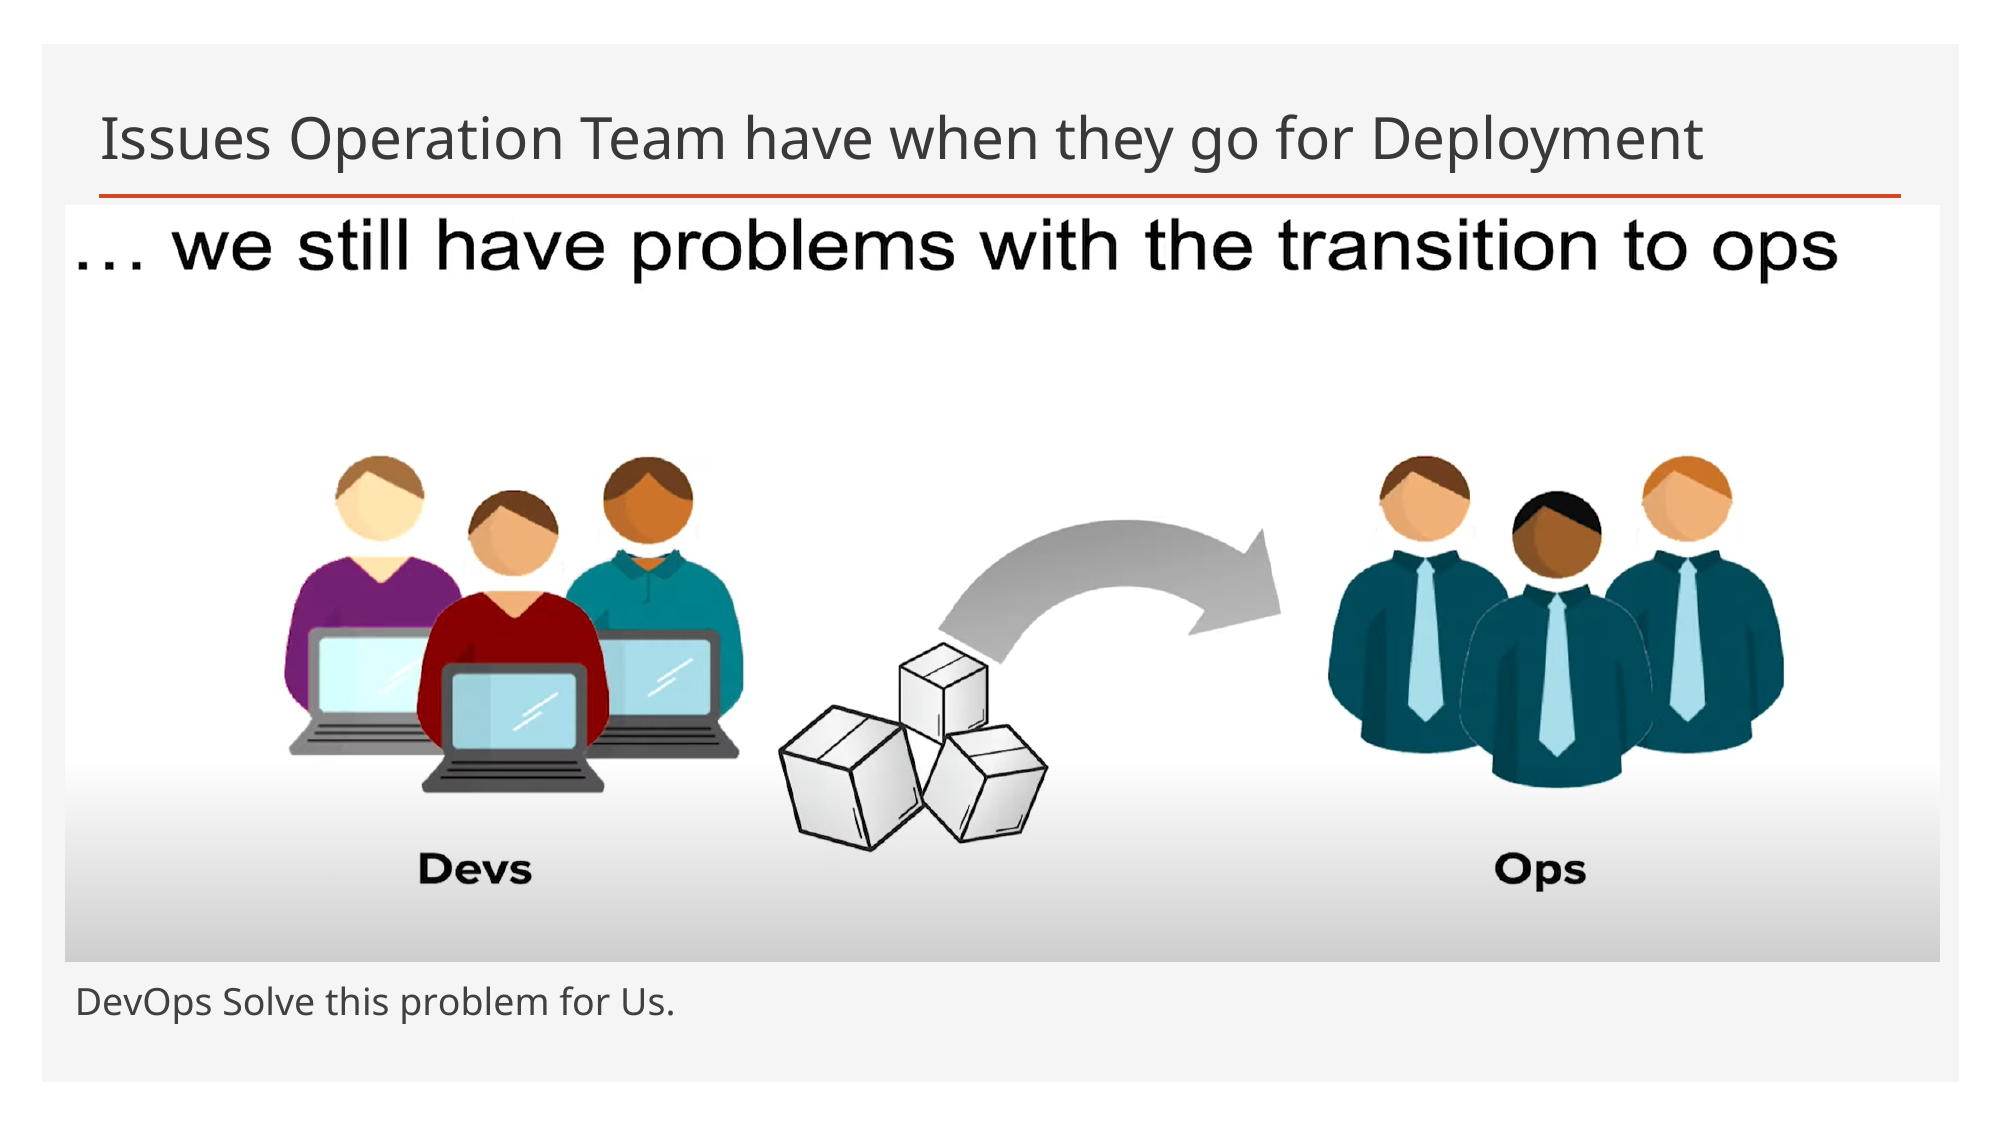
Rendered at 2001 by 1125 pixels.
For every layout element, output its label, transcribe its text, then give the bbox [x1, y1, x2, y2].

picture [65, 206, 1940, 963]
text_box DevOps Solve this problem for Us. [60, 978, 1945, 1031]
title Issues Operation Team have when they go for Deployment [85, 73, 1849, 179]
